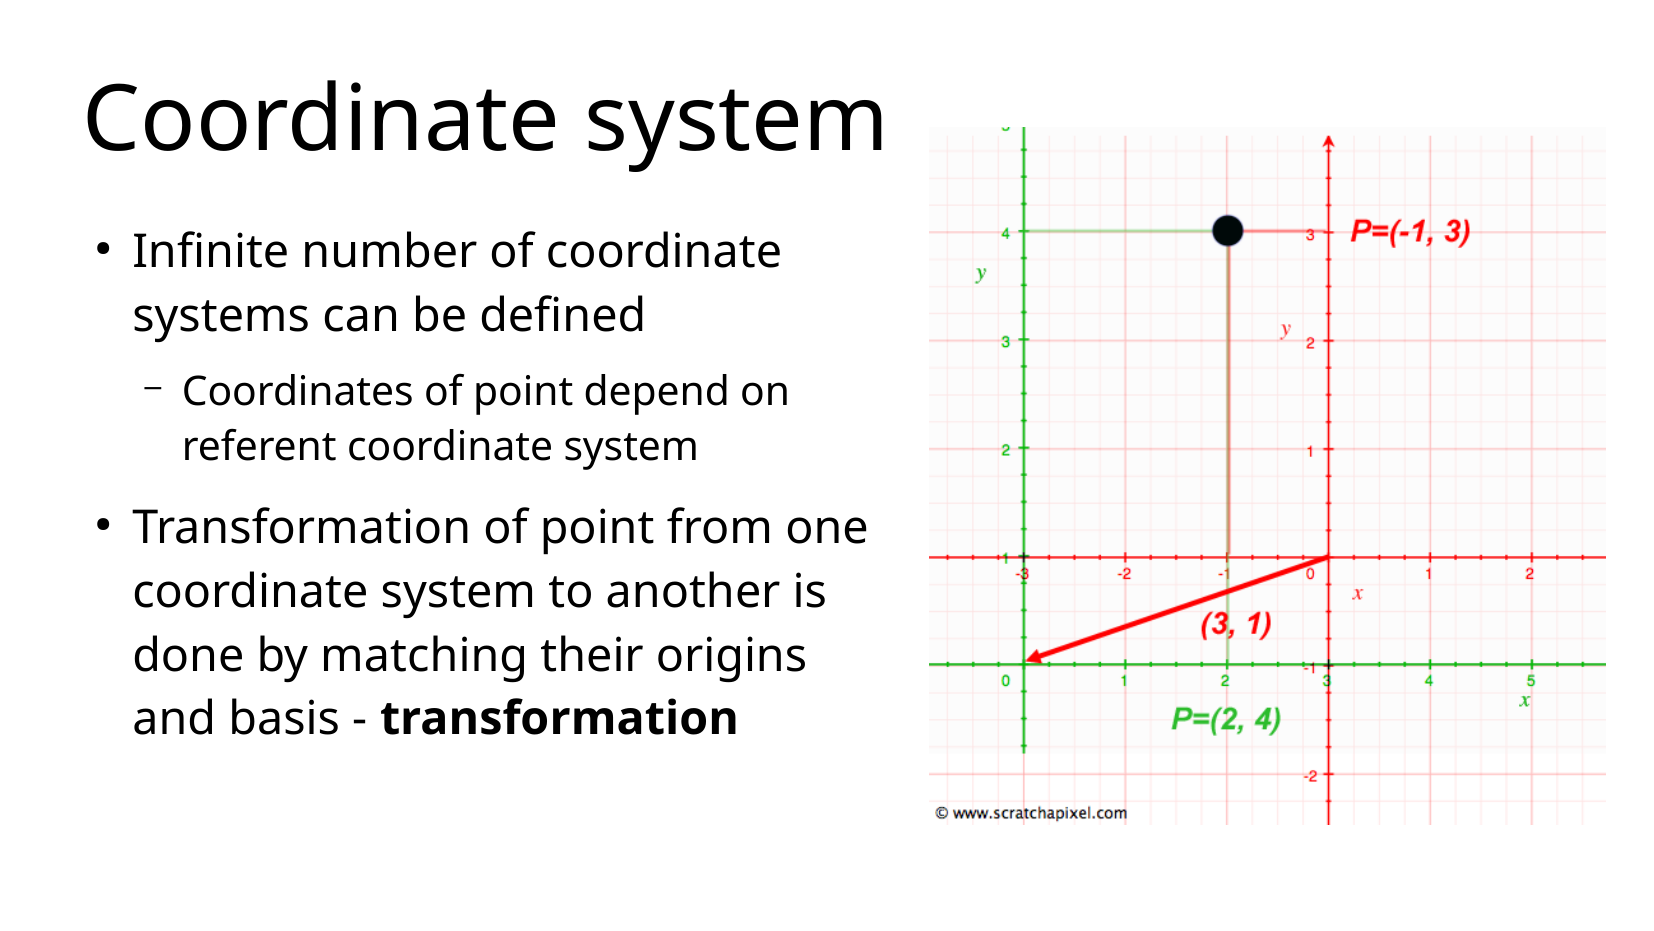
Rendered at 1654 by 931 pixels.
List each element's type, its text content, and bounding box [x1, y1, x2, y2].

picture [929, 127, 1606, 826]
title Coordinate system [82, 37, 1571, 193]
list Infinite number of coordinate systems can be defined Coordinates of point depend on referent coordinate system Transformation of point from one coordinate system to another is done by matching their origins and basis - transformation [82, 217, 871, 758]
